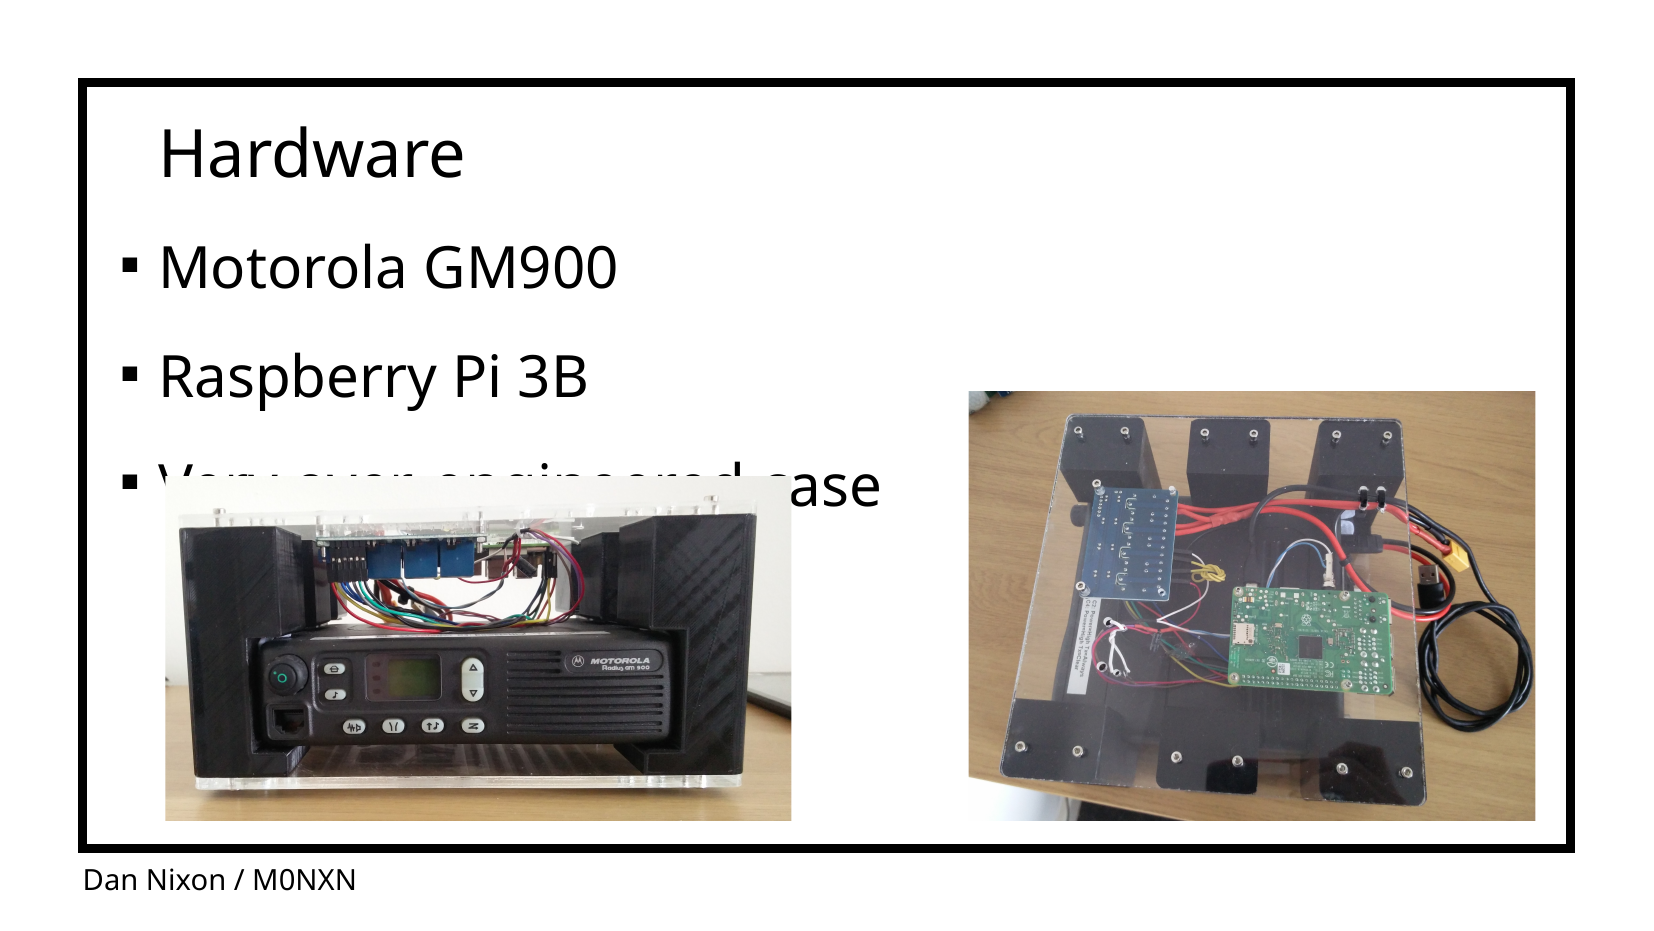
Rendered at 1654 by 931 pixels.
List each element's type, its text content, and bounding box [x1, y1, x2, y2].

picture [165, 476, 792, 821]
subtitle Hardware Motorola GM900 Raspberry Pi 3B Very over-engineered case [82, 82, 1571, 849]
picture [968, 391, 1536, 821]
